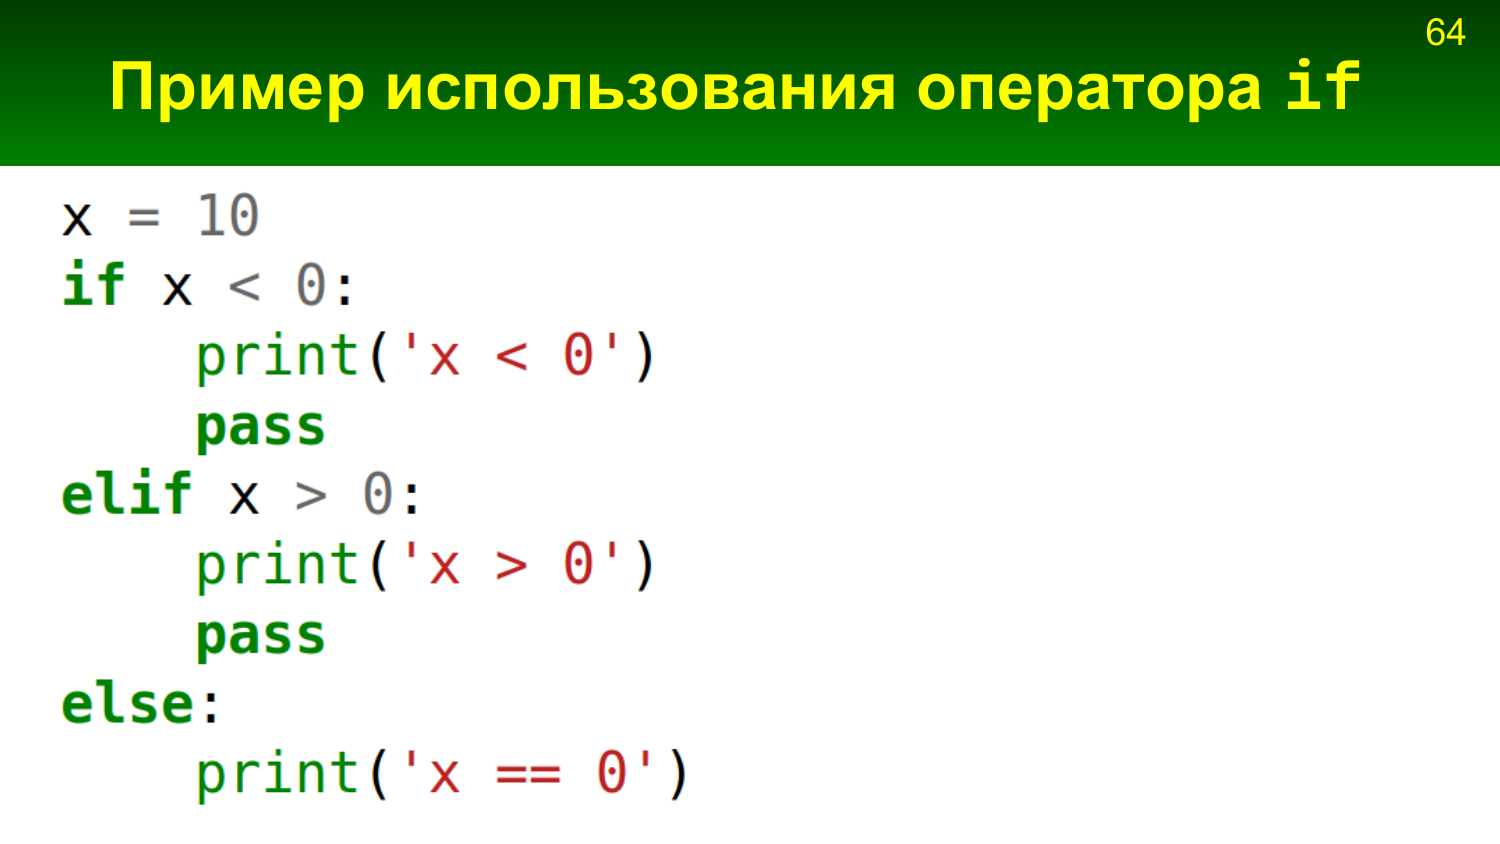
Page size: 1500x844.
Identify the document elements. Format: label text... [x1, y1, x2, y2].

picture [41, 177, 714, 830]
title Пример использования оператора if [47, 11, 1426, 154]
